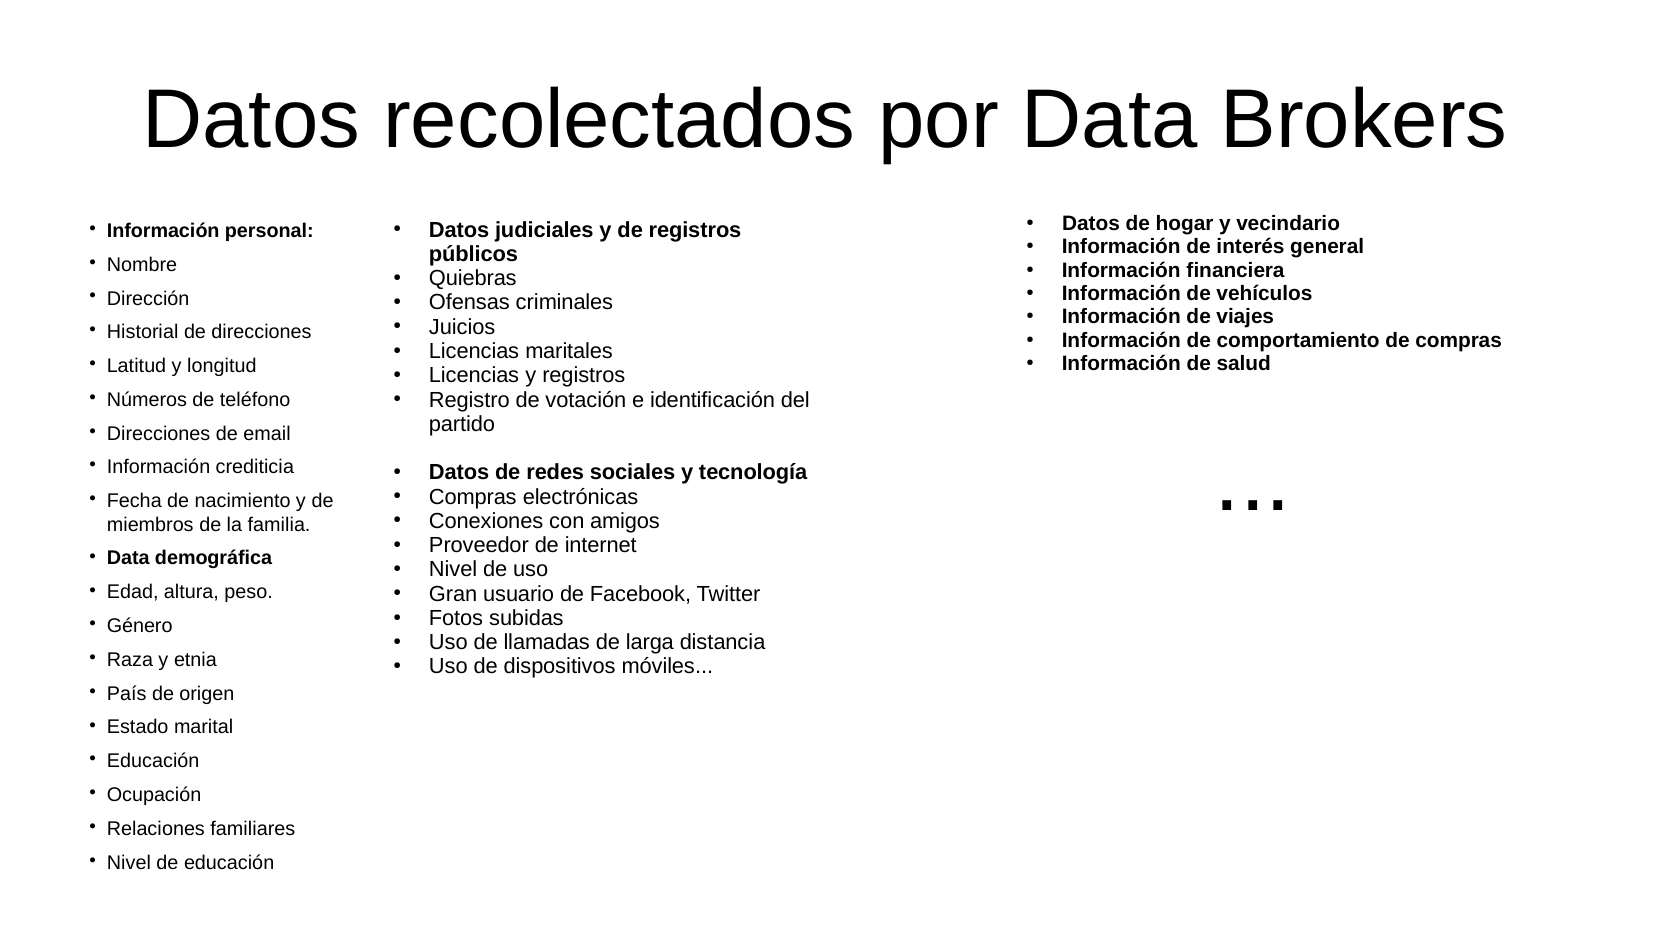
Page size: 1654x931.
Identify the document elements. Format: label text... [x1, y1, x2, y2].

text_box Datos de hogar y vecindario Información de interés general Información financiera Información de vehículos Información de viajes Información de comportamiento de compras Información de salud [1011, 181, 1621, 796]
text_box Información personal: Nombre Dirección Historial de direcciones Latitud y longitud Números de teléfono Direcciones de email Información crediticia Fecha de nacimiento y de miembros de la familia. Data demográfica Edad, altura, peso. Género Raza y etnia País de origen Estado marital Educación Ocupación Relaciones familiares Nivel de educación [82, 217, 378, 885]
text_box Datos judiciales y de registros públicos Quiebras Ofensas criminales Juicios Licencias maritales Licencias y registros Registro de votación e identificación del partido Datos de redes sociales y tecnología Compras electrónicas Conexiones con amigos Proveedor de internet Nivel de uso Gran usuario de Facebook, Twitter Fotos subidas Uso de llamadas de larga distancia Uso de dispositivos móviles... [378, 210, 841, 931]
text_box ... [1200, 420, 1307, 538]
text_box Datos recolectados por Data Brokers [82, 37, 1569, 191]
